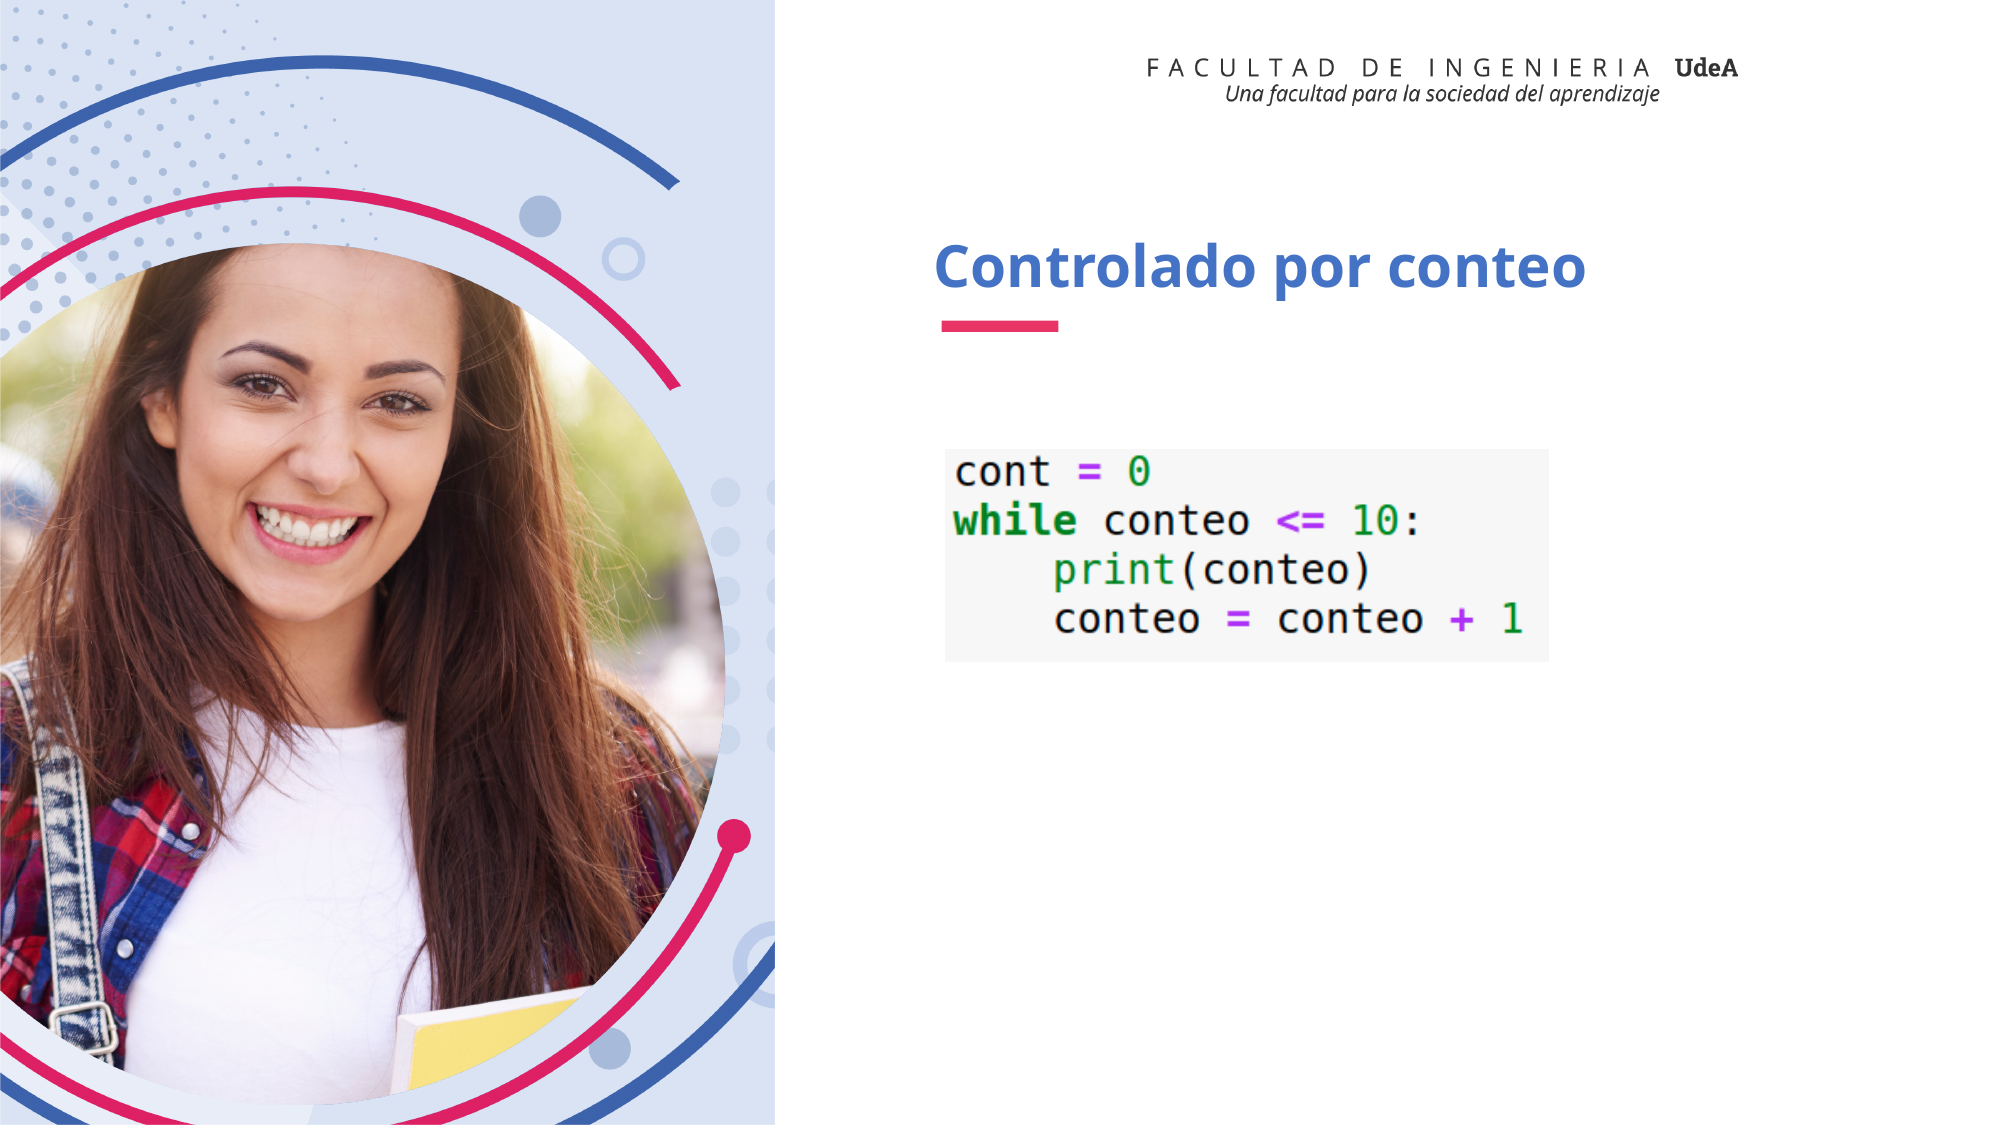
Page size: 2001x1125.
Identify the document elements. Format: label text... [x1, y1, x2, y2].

picture [945, 449, 1549, 662]
picture [1148, 57, 1738, 106]
picture [0, 0, 775, 1125]
text_box Controlado por conteo [918, 212, 1815, 324]
